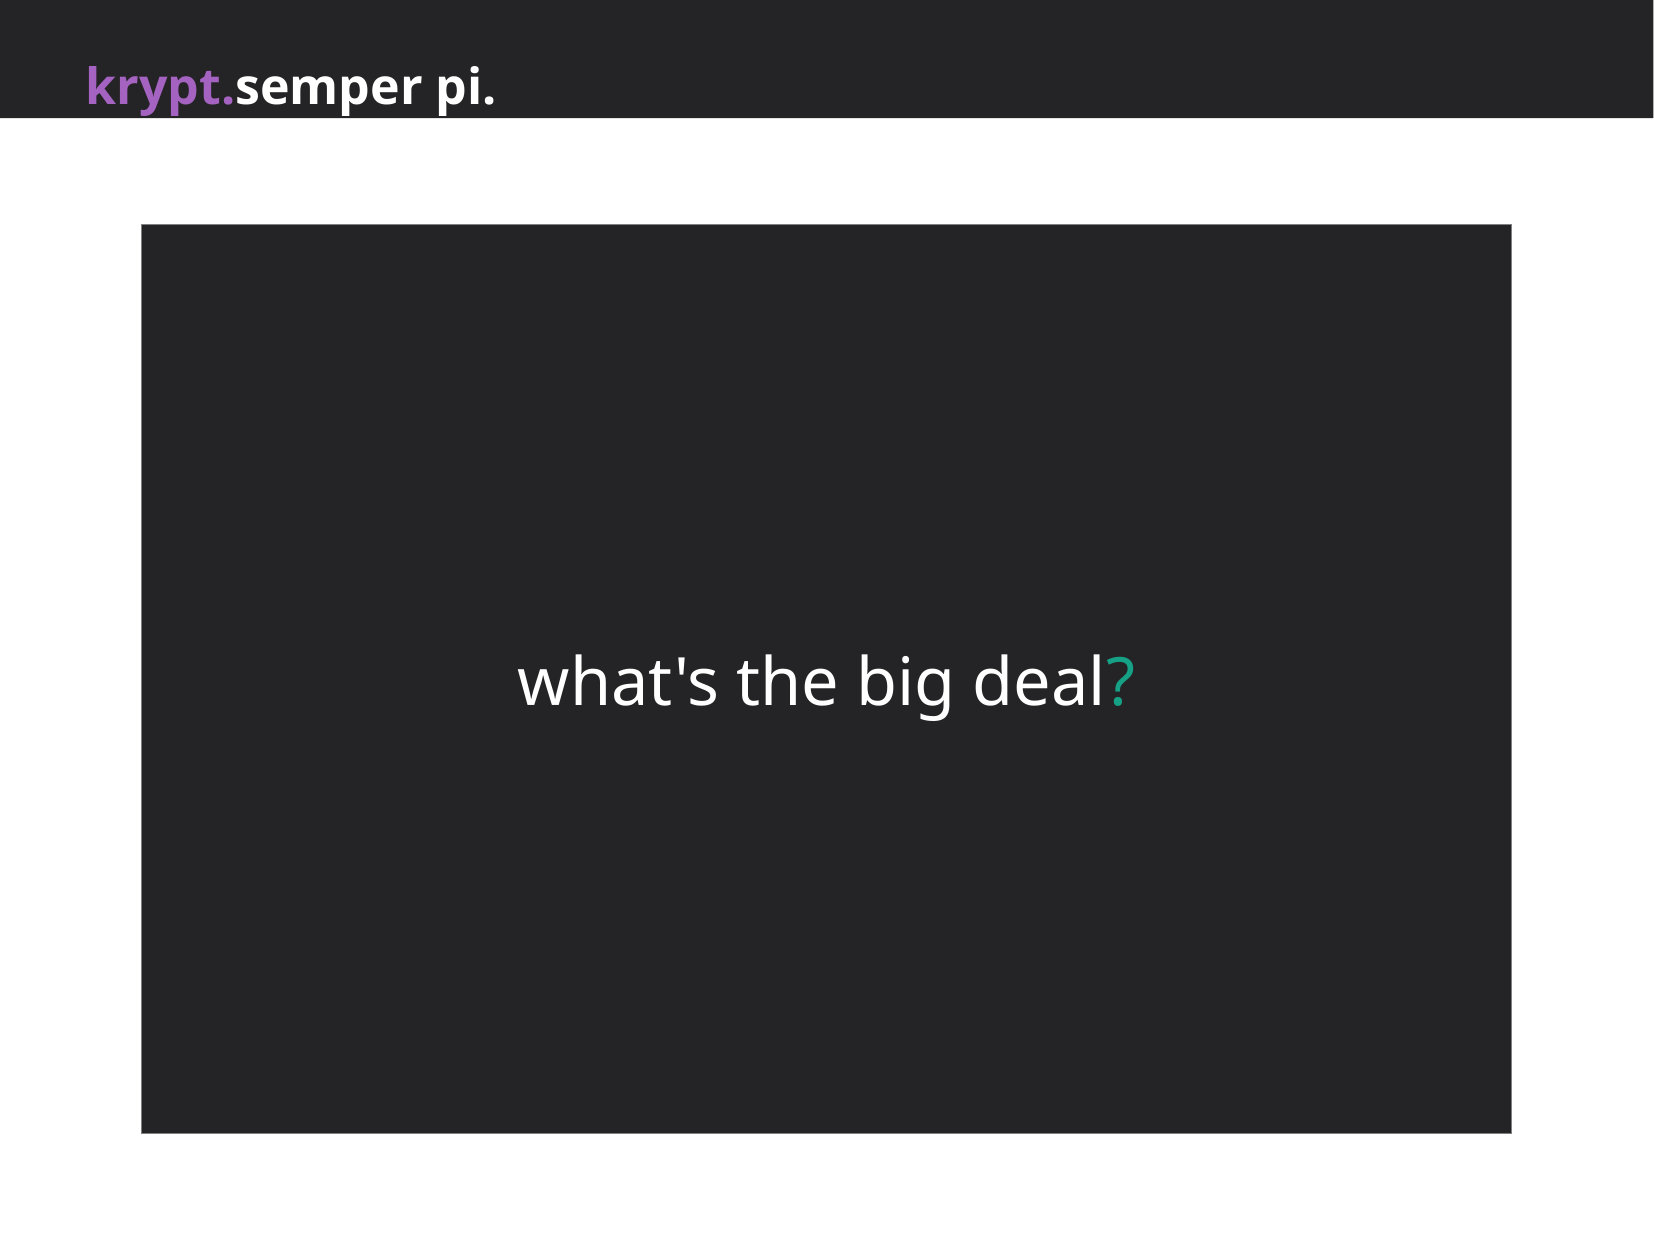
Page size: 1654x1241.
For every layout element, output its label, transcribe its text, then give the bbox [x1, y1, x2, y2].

text_box [0, 0, 1654, 119]
text_box krypt.semper pi. [70, 43, 544, 119]
text_box what's the big deal? [141, 224, 1512, 1134]
